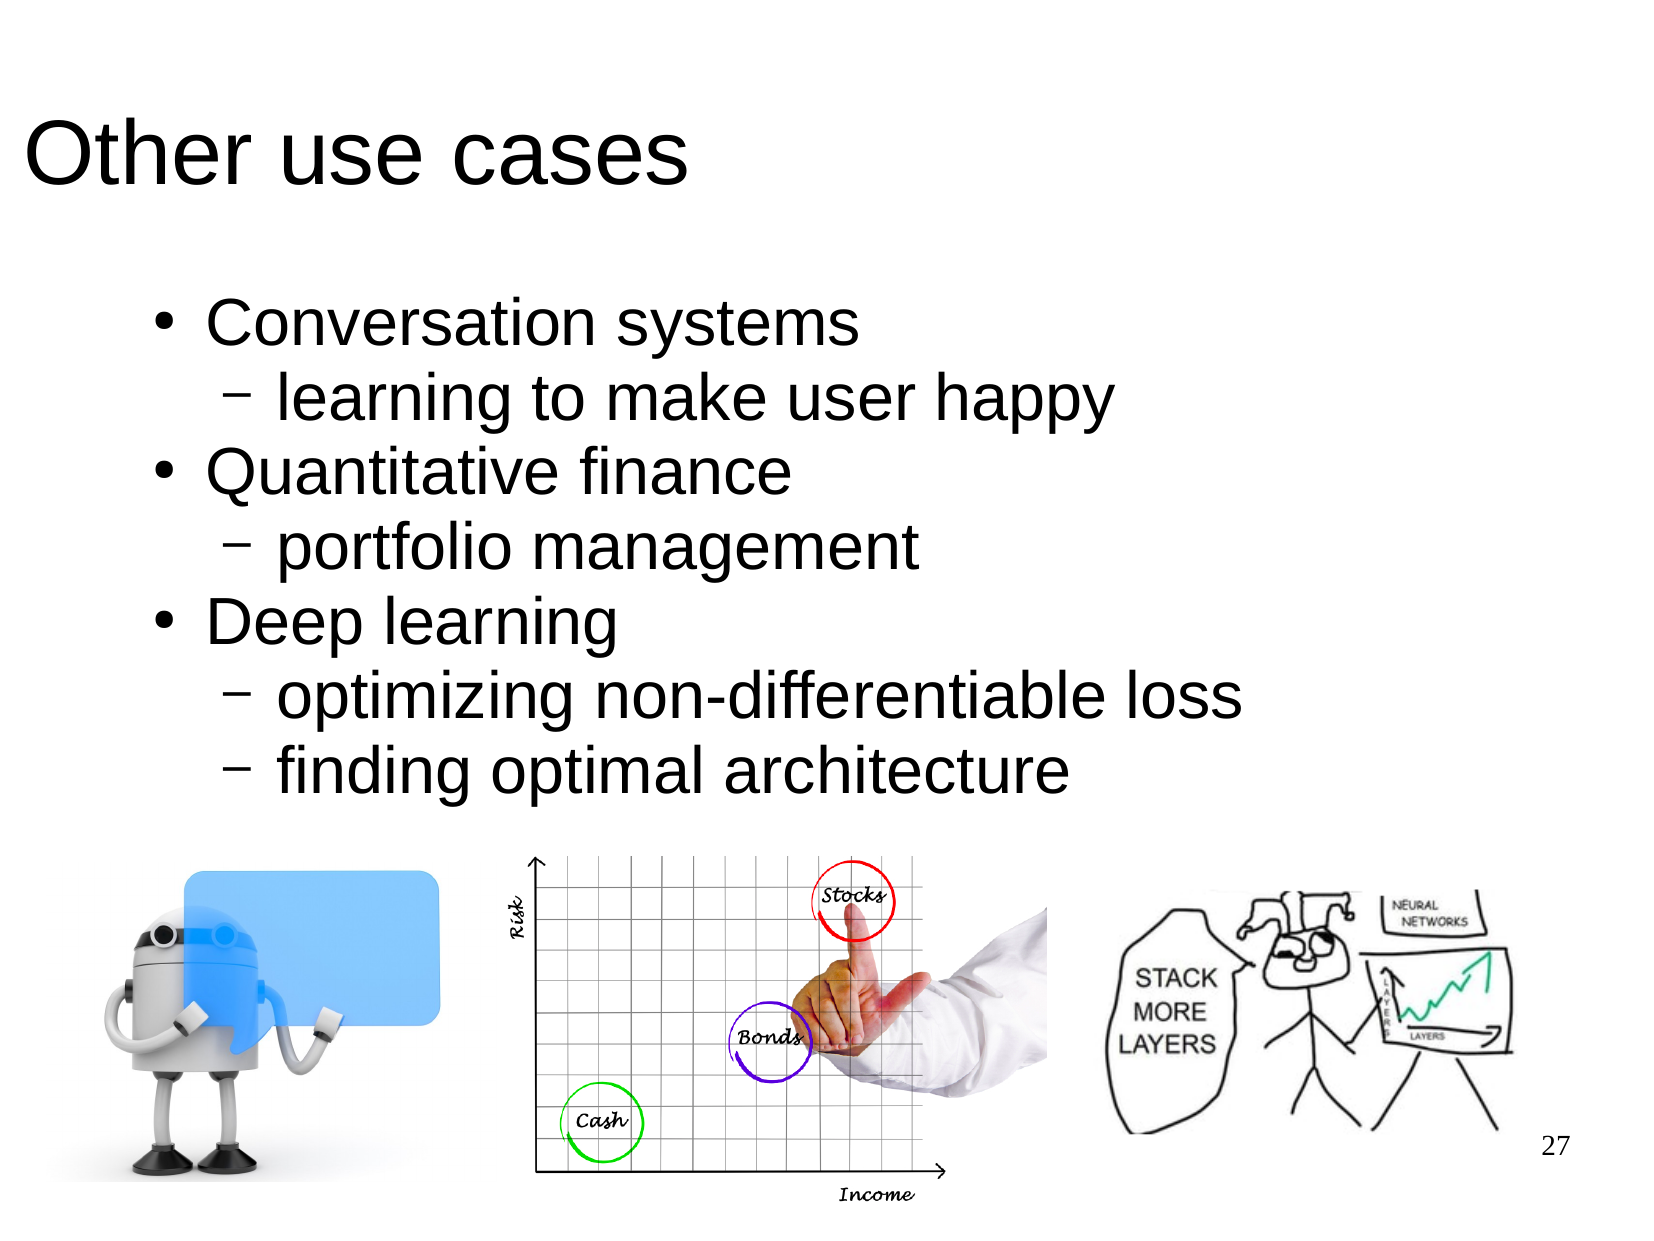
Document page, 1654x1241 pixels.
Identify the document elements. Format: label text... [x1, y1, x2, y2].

text_box Conversation systems learning to make user happy Quantitative finance portfolio management Deep learning optimizing non-differentiable loss finding optimal architecture [120, 277, 1591, 1241]
title Other use cases [23, 49, 1512, 257]
picture [46, 862, 497, 1182]
picture [1093, 882, 1527, 1147]
